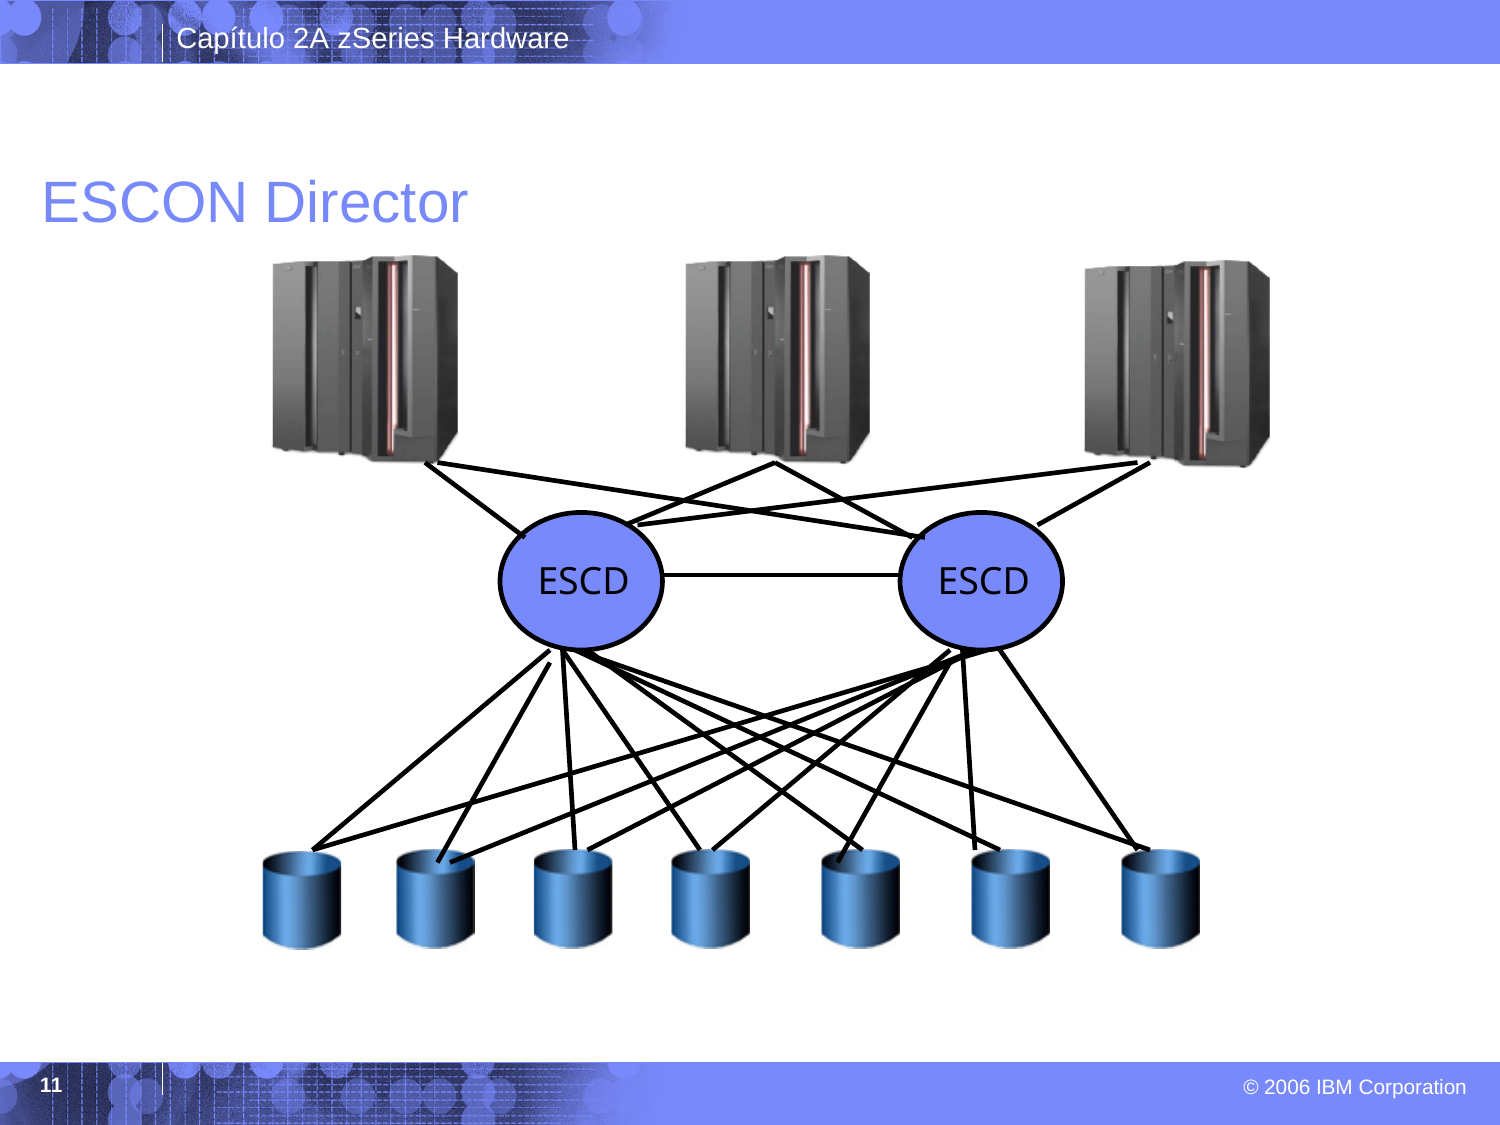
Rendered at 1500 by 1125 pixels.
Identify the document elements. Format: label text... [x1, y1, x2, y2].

chart [671, 849, 751, 949]
chart [1074, 242, 1276, 475]
chart [764, 466, 783, 471]
text_box ESCD [922, 549, 1045, 611]
picture [0, 1063, 1500, 1125]
chart [1121, 849, 1201, 949]
text_box [900, 512, 1063, 651]
text_box ESCD [522, 549, 645, 611]
chart [396, 849, 475, 949]
picture [1, 1, 1500, 63]
text_box ESCON Director [27, 179, 1476, 230]
chart [533, 849, 613, 949]
text_box [499, 512, 663, 651]
chart [262, 237, 464, 471]
chart [971, 849, 1051, 949]
chart [675, 237, 876, 471]
chart [262, 851, 342, 951]
chart [821, 849, 901, 949]
